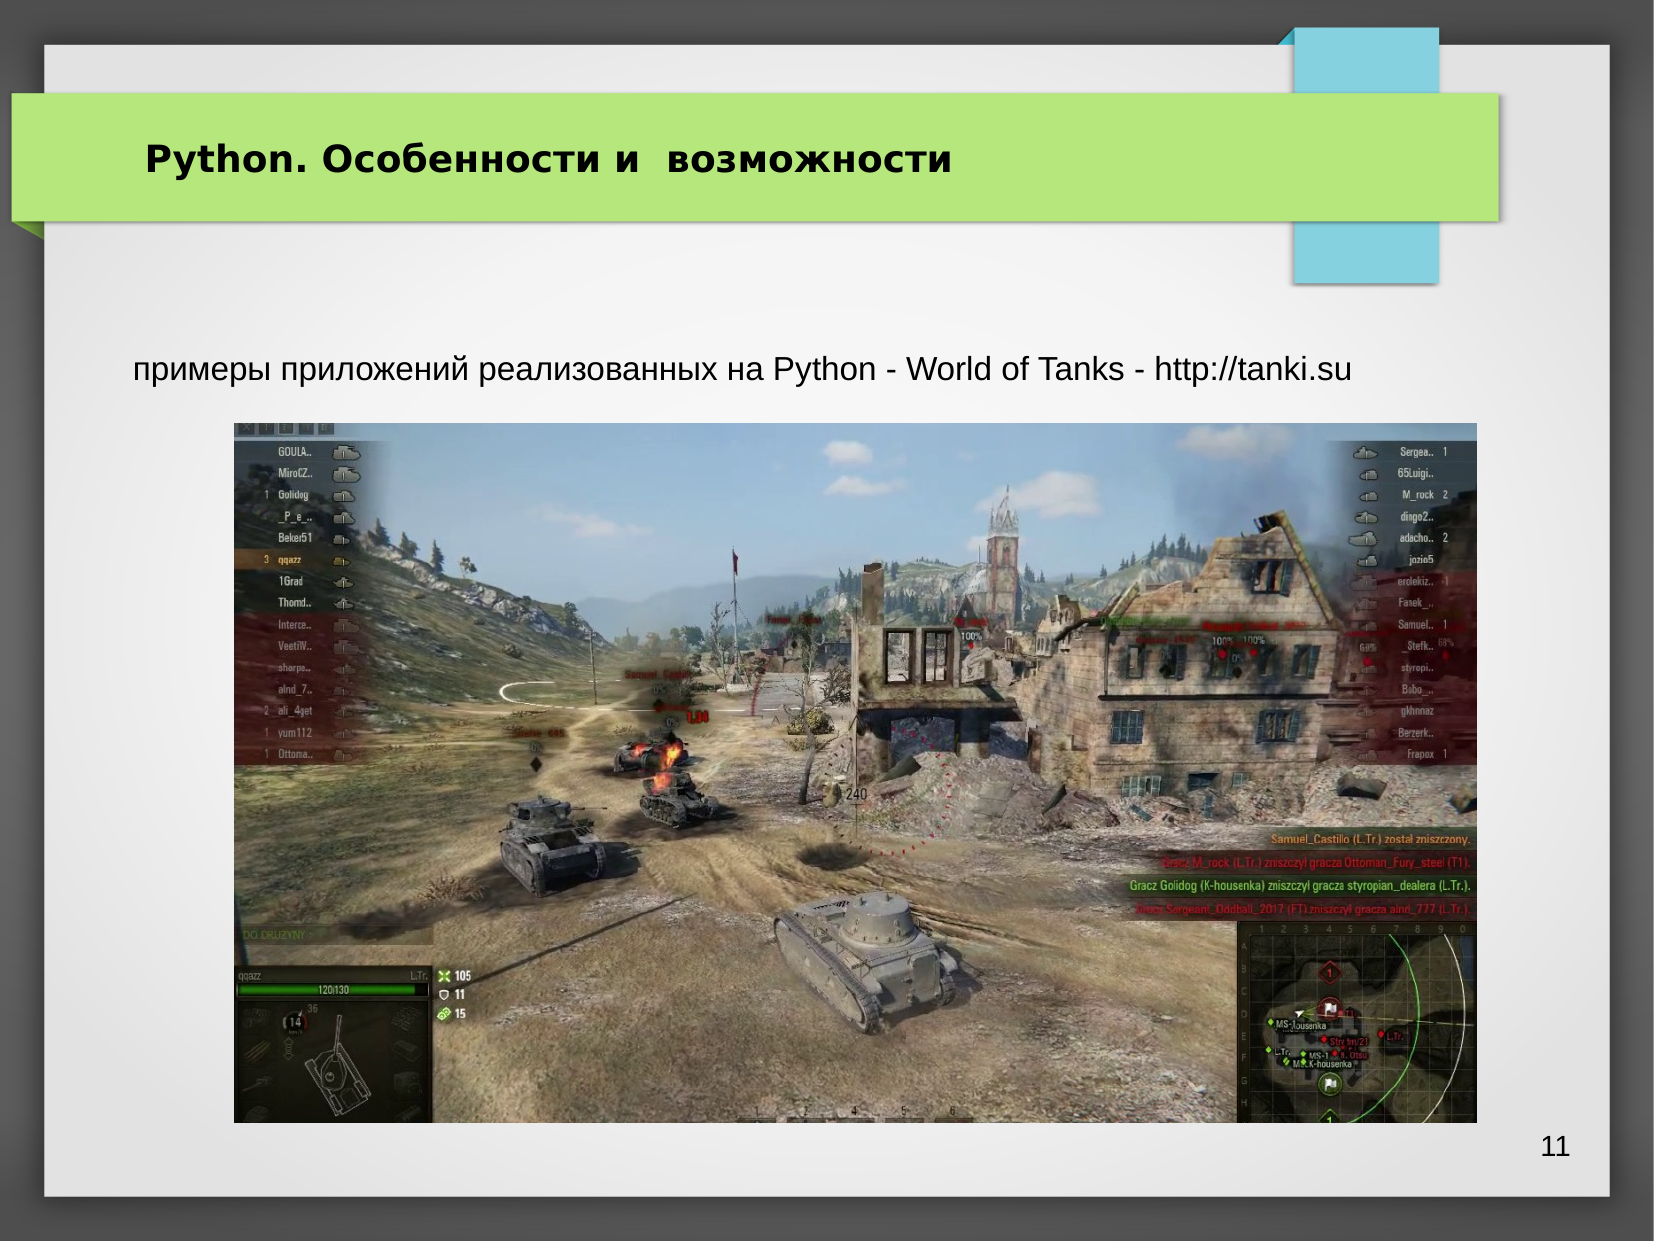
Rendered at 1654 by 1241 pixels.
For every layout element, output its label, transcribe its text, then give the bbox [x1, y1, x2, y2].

picture [0, 0, 1654, 1241]
text_box примеры приложений реализованных на Python - World of Tanks - http://tanki.su [118, 342, 1418, 395]
text_box Python. Особенности и возможности [129, 129, 969, 189]
